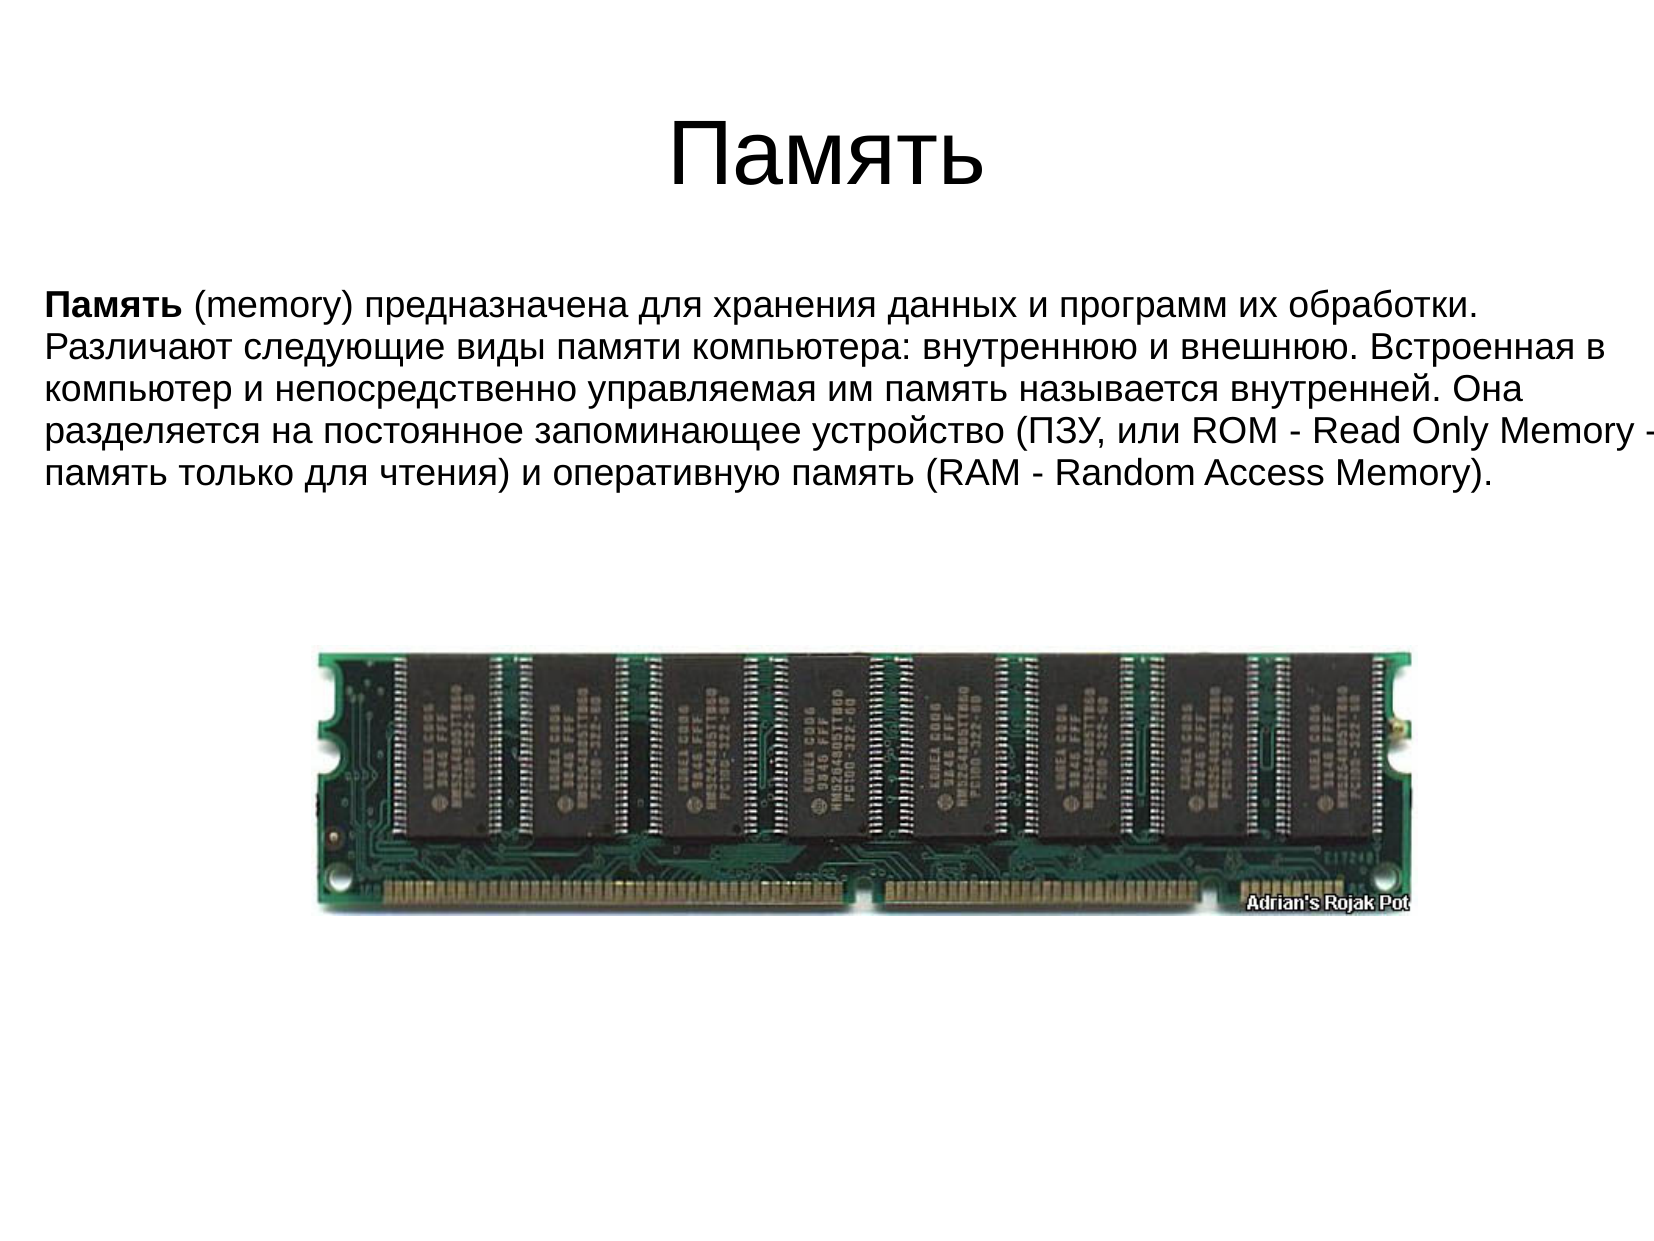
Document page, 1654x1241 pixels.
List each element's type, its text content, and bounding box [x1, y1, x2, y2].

title Память [82, 49, 1571, 257]
picture [311, 645, 1418, 916]
text_box Память (memory) предназначена для хранения данных и программ их обработки. Различают следующие виды памяти компьютера: внутреннюю и внешнюю. Встроенная в компьютер и непосредственно управляемая им память называется внутренней. Она разделяется на постоянное запоминающее устройство (ПЗУ, или ROM - Read Only Memory - память только для чтения) и оперативную память (RAM - Random Access Memory). [29, 275, 1654, 502]
